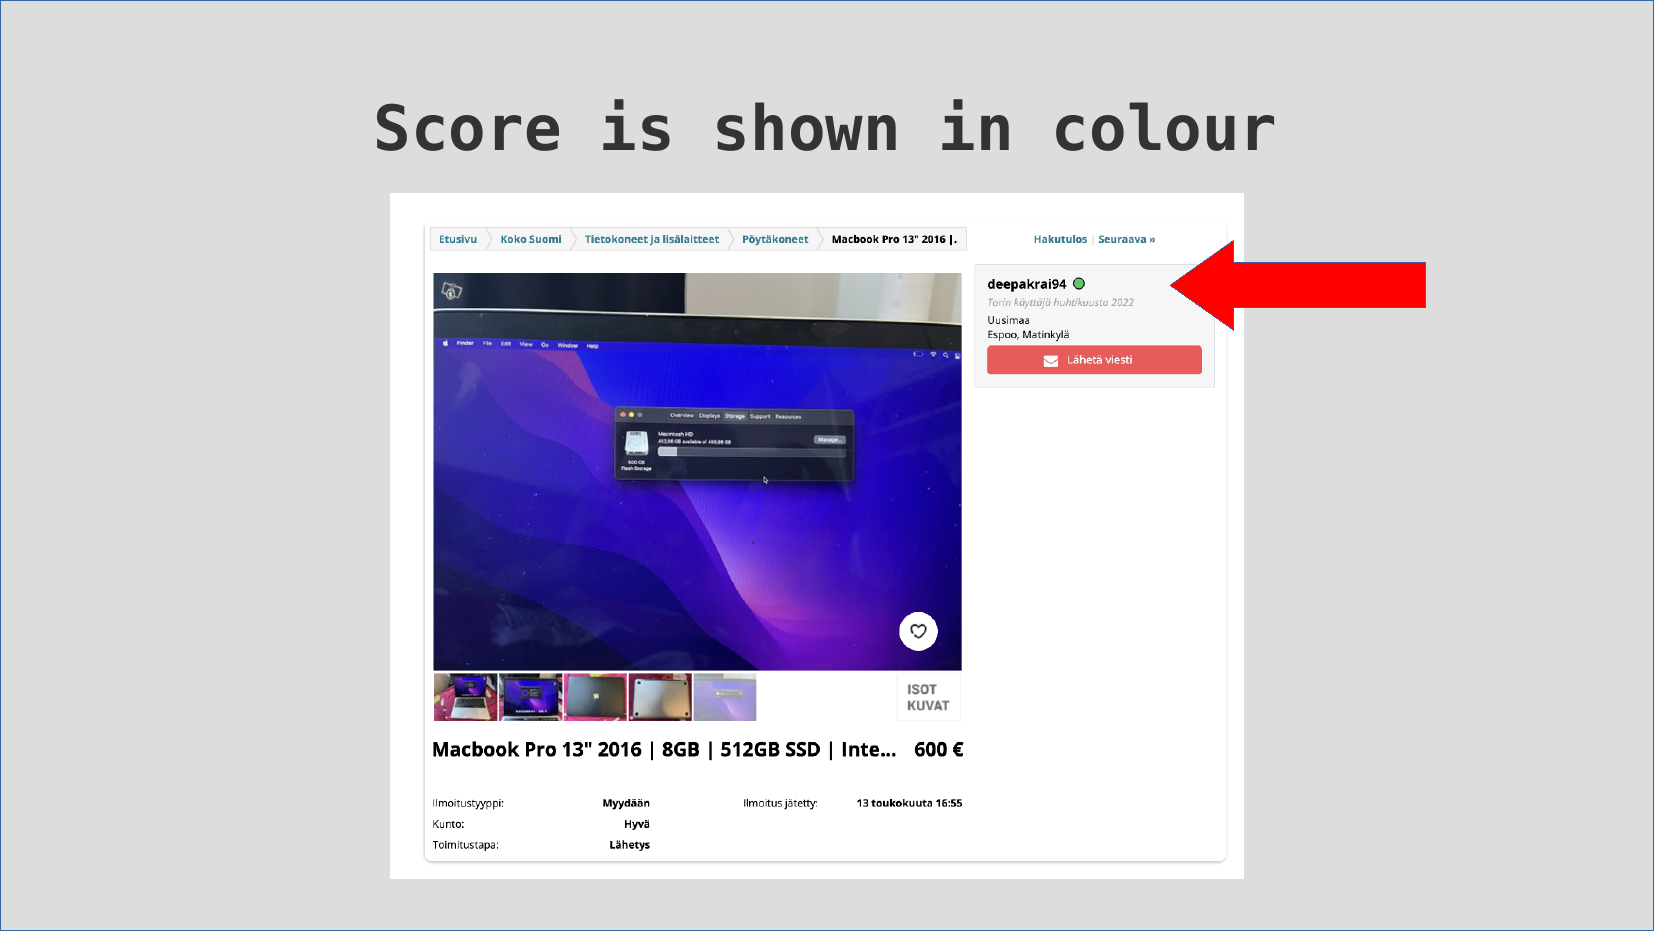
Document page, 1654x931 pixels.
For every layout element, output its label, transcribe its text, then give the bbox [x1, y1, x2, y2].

text_box [0, 0, 1654, 931]
picture [390, 203, 1244, 879]
title Score is shown in colour [114, 54, 1539, 203]
